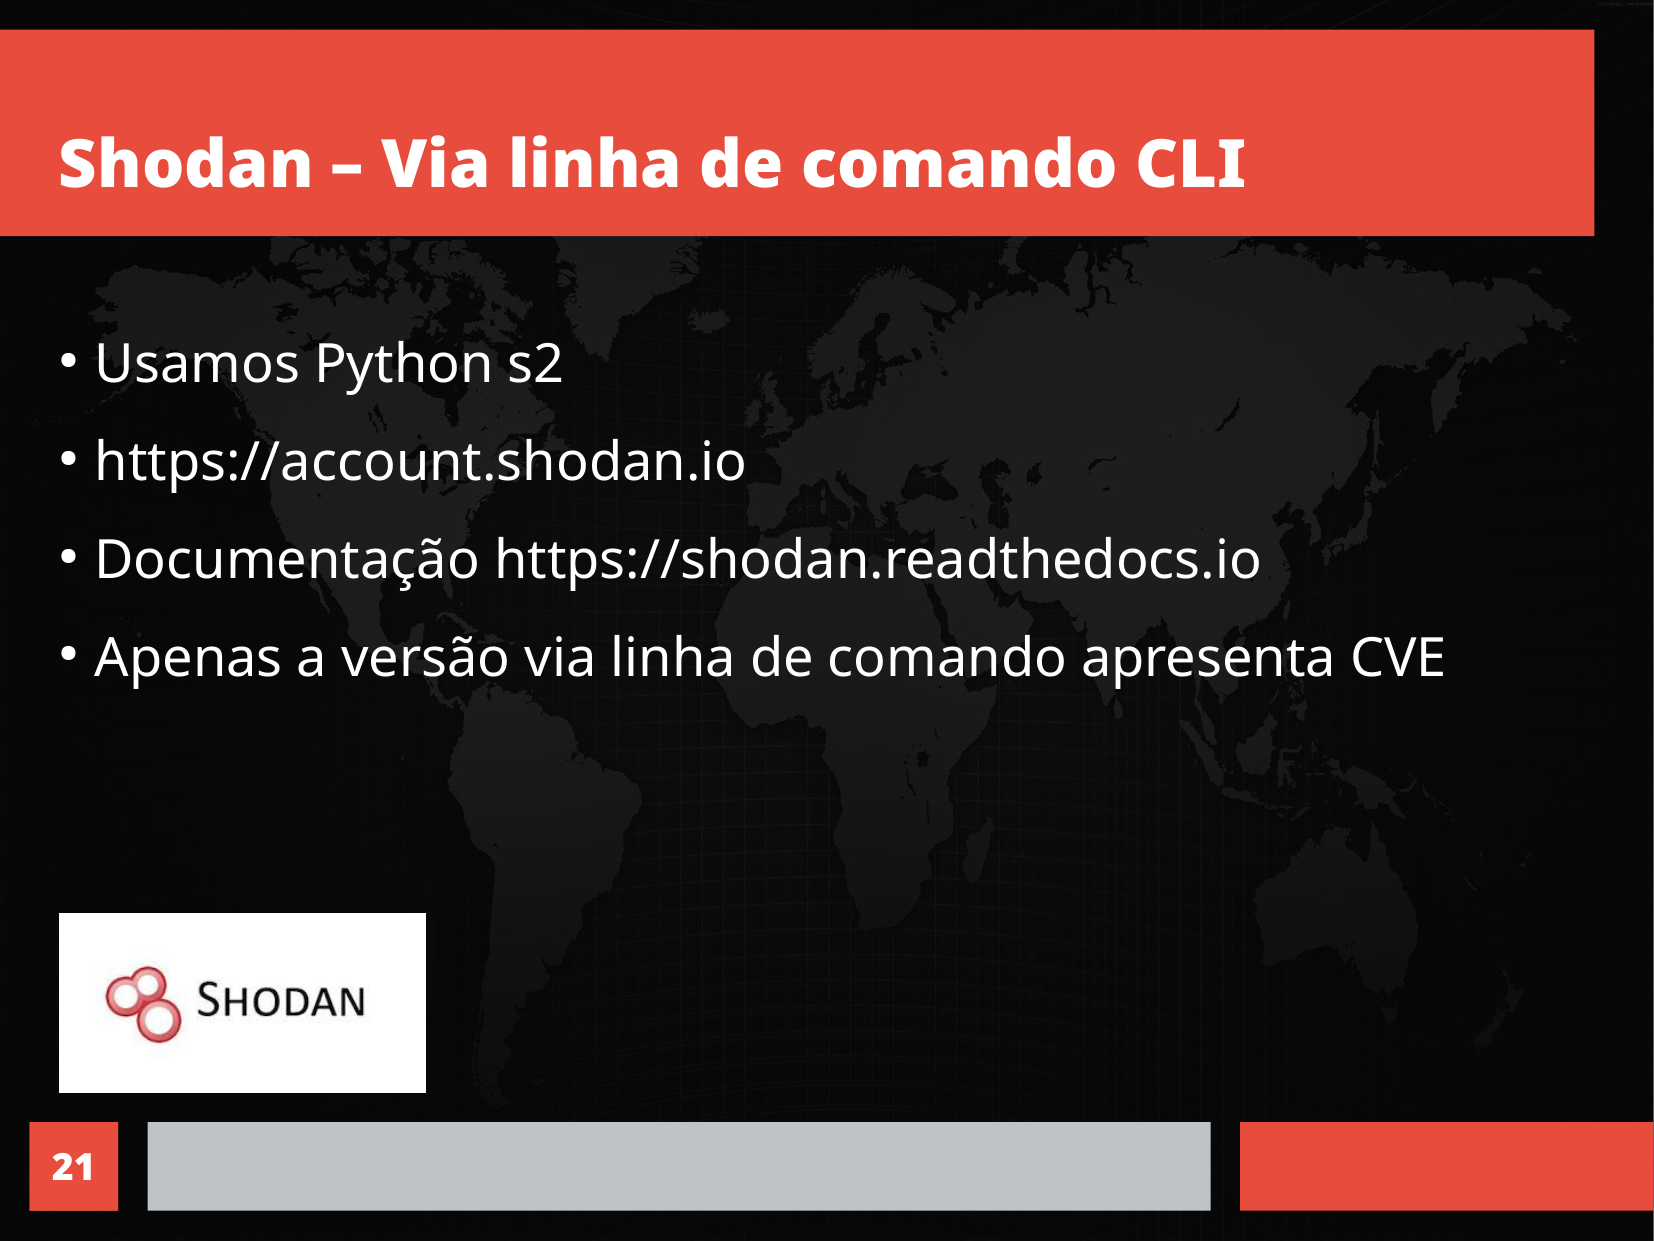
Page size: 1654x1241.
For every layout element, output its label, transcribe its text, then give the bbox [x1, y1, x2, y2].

list Usamos Python s2 https://account.shodan.io Documentação https://shodan.readthedocs.io Apenas a versão via linha de comando apresenta CVE [59, 324, 1565, 1093]
picture [0, 0, 1654, 1241]
title Shodan – Via linha de comando CLI [59, 59, 1595, 207]
